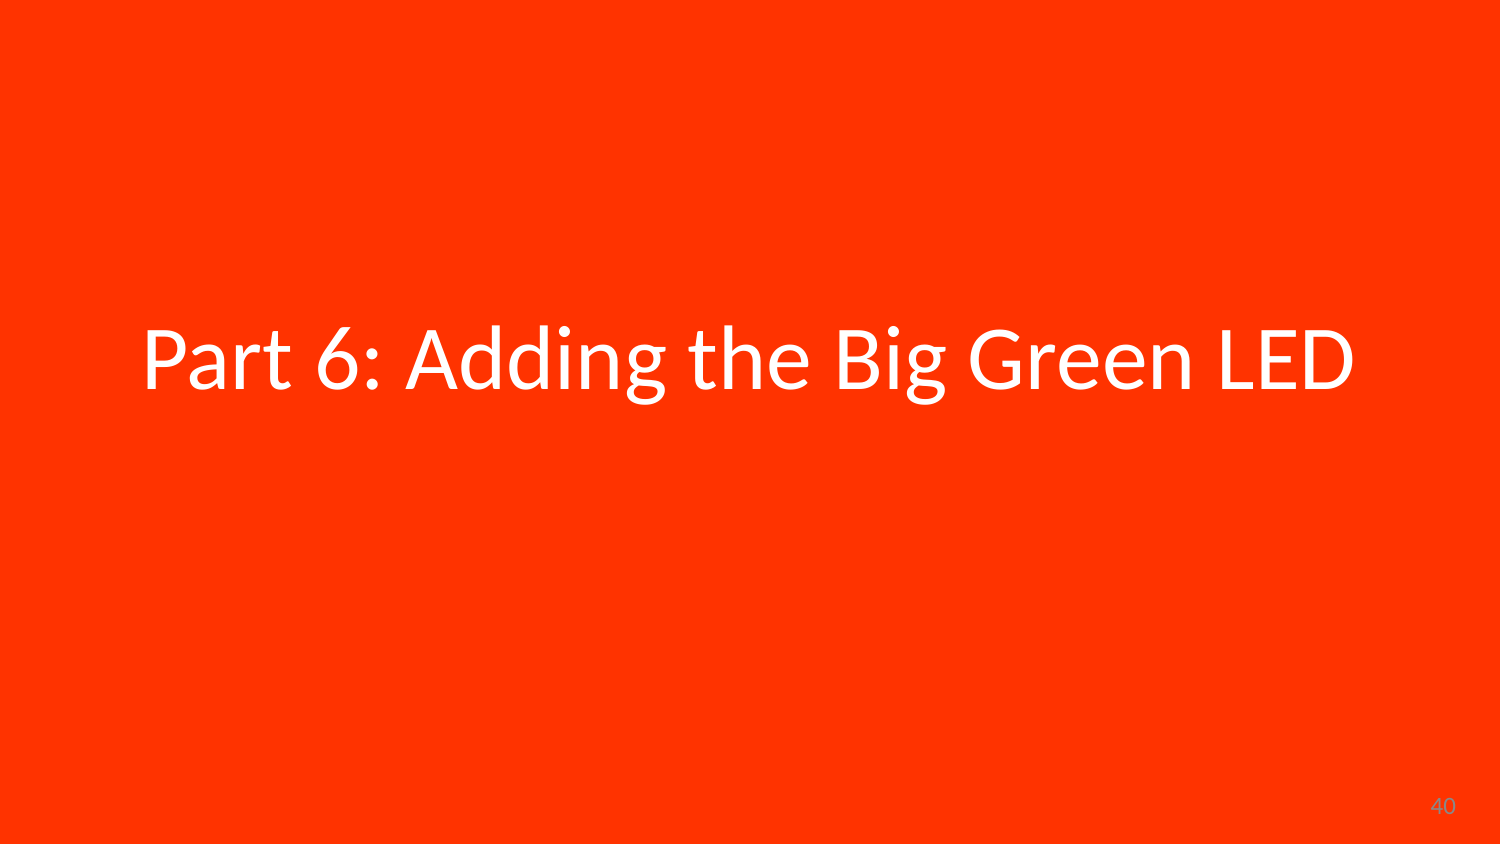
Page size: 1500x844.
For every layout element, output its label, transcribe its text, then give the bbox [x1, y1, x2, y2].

title Part 6: Adding the Big Green LED [112, 262, 1388, 443]
text_box 40 [1415, 782, 1500, 828]
